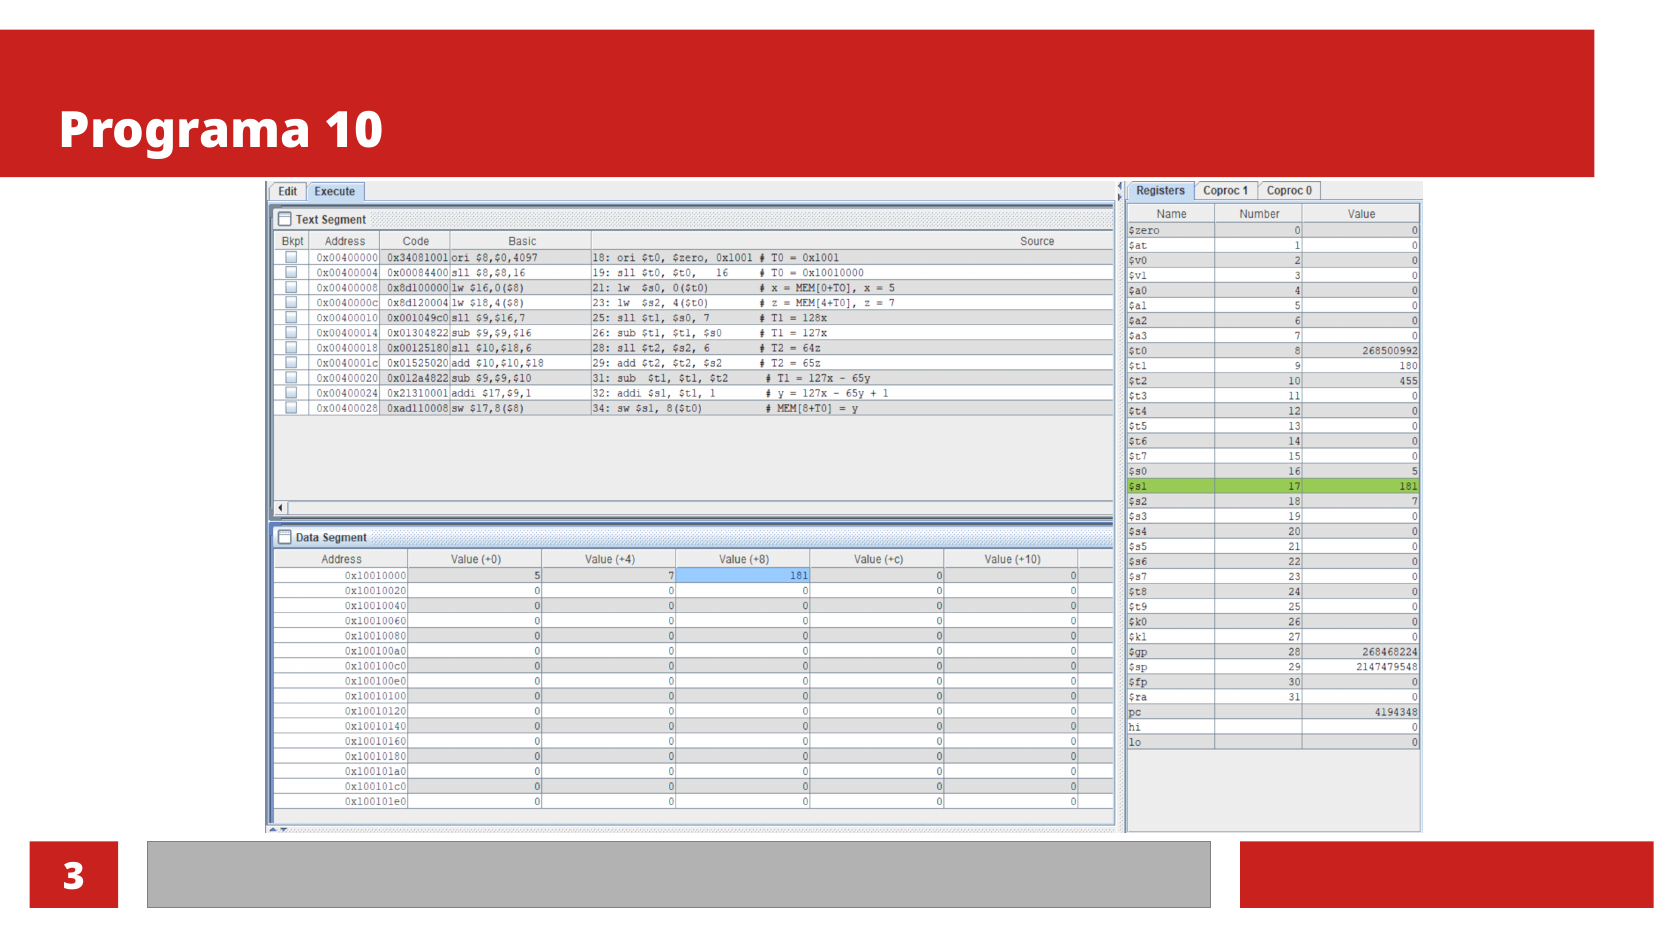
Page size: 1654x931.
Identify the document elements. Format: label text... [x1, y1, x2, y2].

title Programa 10 [59, 44, 1595, 163]
picture [265, 181, 1423, 833]
